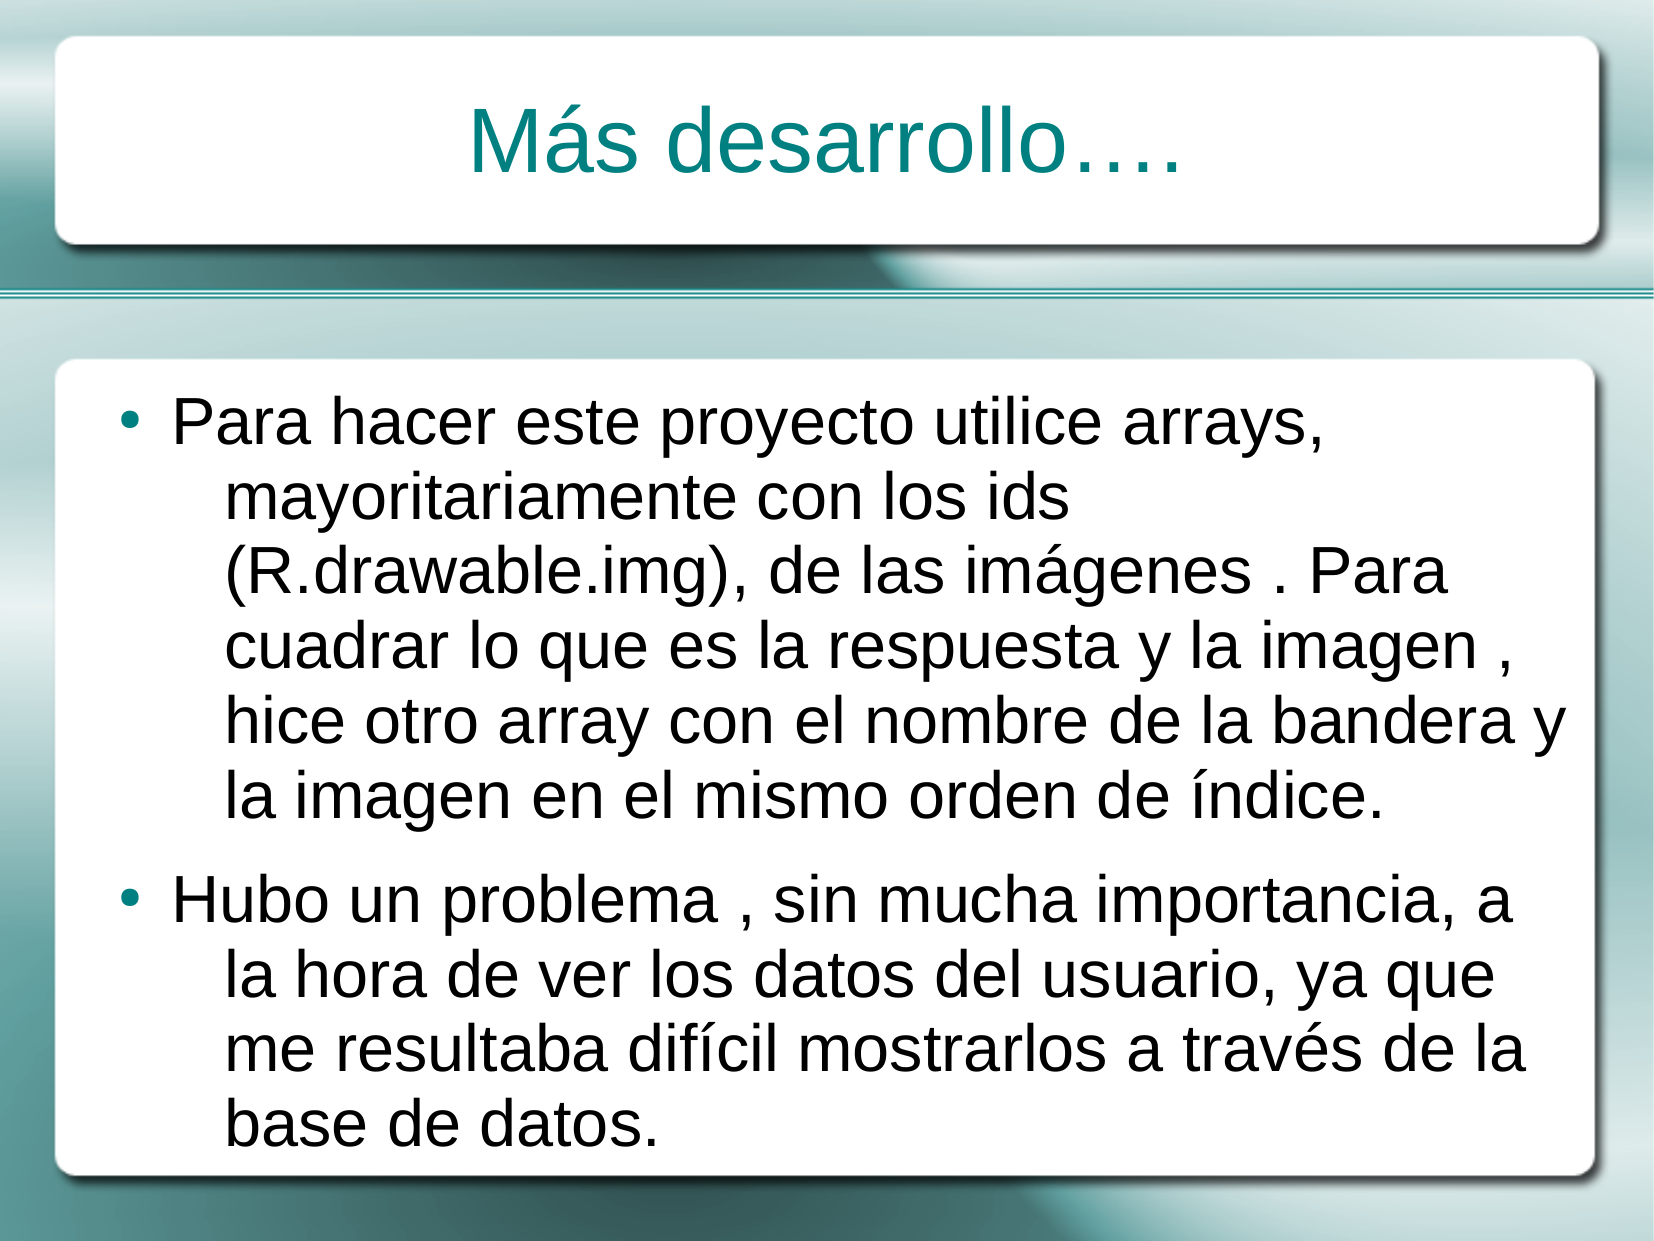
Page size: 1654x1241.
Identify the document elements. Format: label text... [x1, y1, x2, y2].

picture [0, 0, 1654, 1241]
list Para hacer este proyecto utilice arrays, mayoritariamente con los ids (R.drawable.img), de las imágenes . Para cuadrar lo que es la respuesta y la imagen , hice otro array con el nombre de la bandera y la imagen en el mismo orden de índice. Hubo un problema , sin mucha importancia, a la hora de ver los datos del usuario, ya que me resultaba difícil mostrarlos a través de la base de datos. [82, 383, 1571, 1162]
title Más desarrollo…. [82, 37, 1571, 245]
